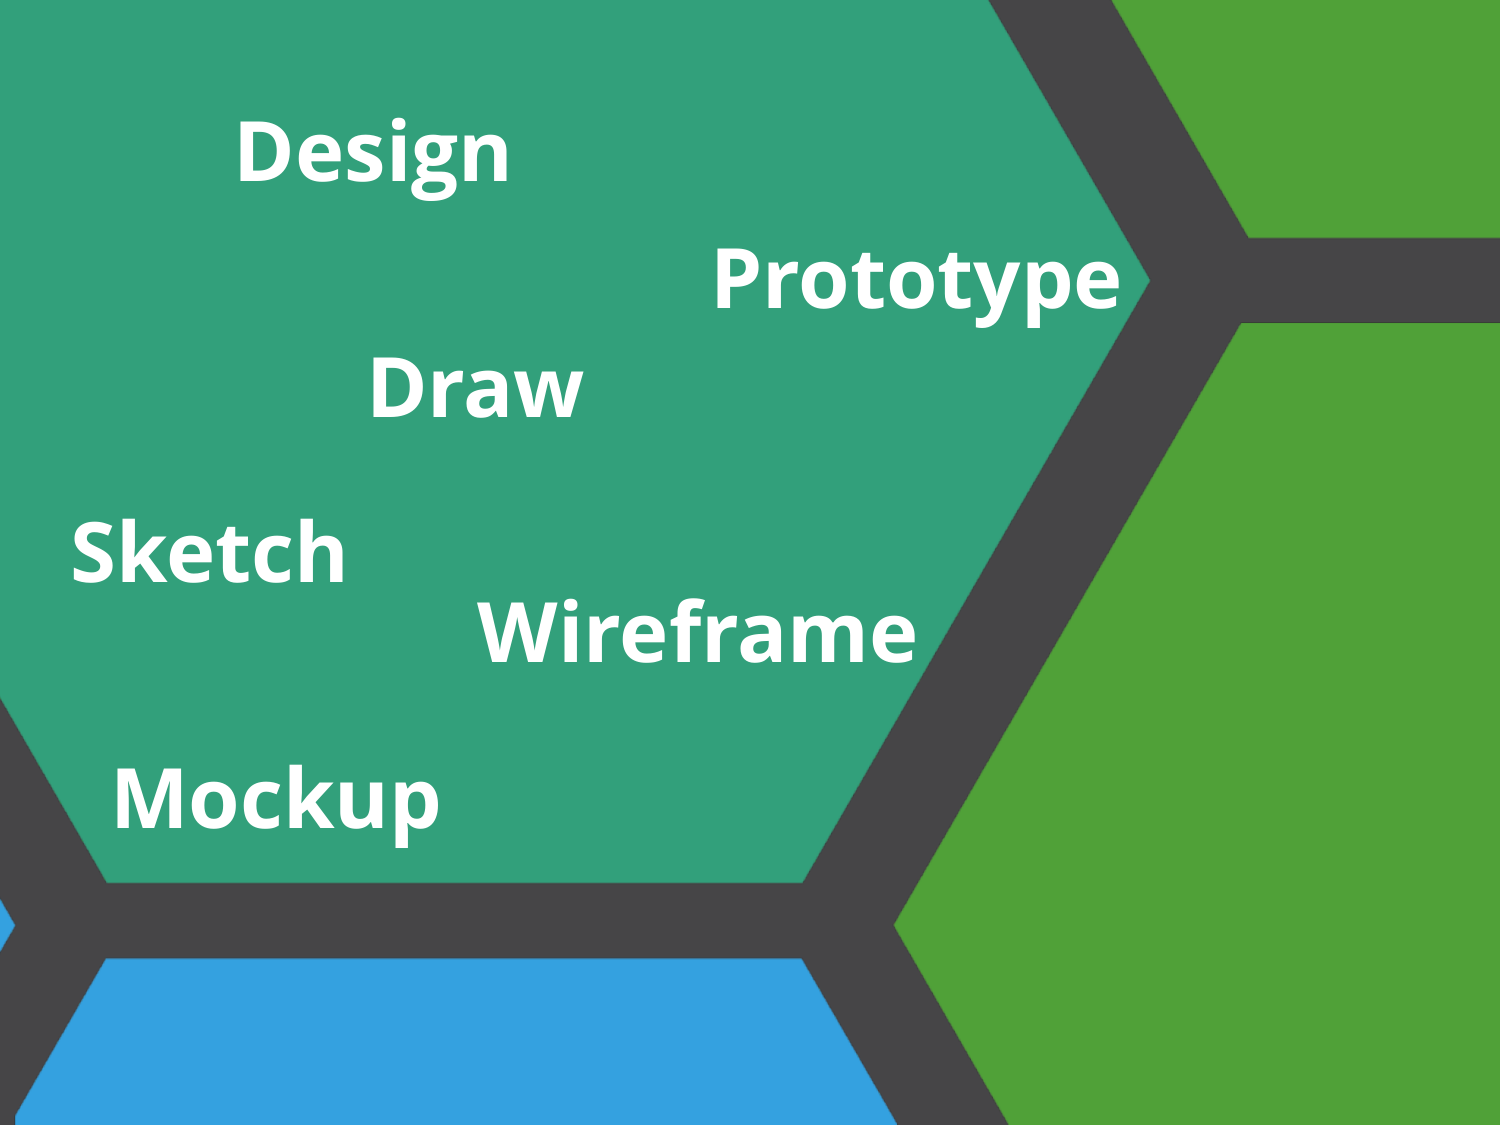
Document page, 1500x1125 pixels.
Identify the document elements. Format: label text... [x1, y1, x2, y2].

picture [0, 0, 1500, 1125]
title Design [233, 35, 520, 263]
title Draw [366, 271, 607, 499]
title Mockup [110, 682, 449, 910]
title Prototype [710, 162, 1134, 390]
title Wireframe [477, 517, 945, 745]
title Sketch [70, 437, 378, 665]
